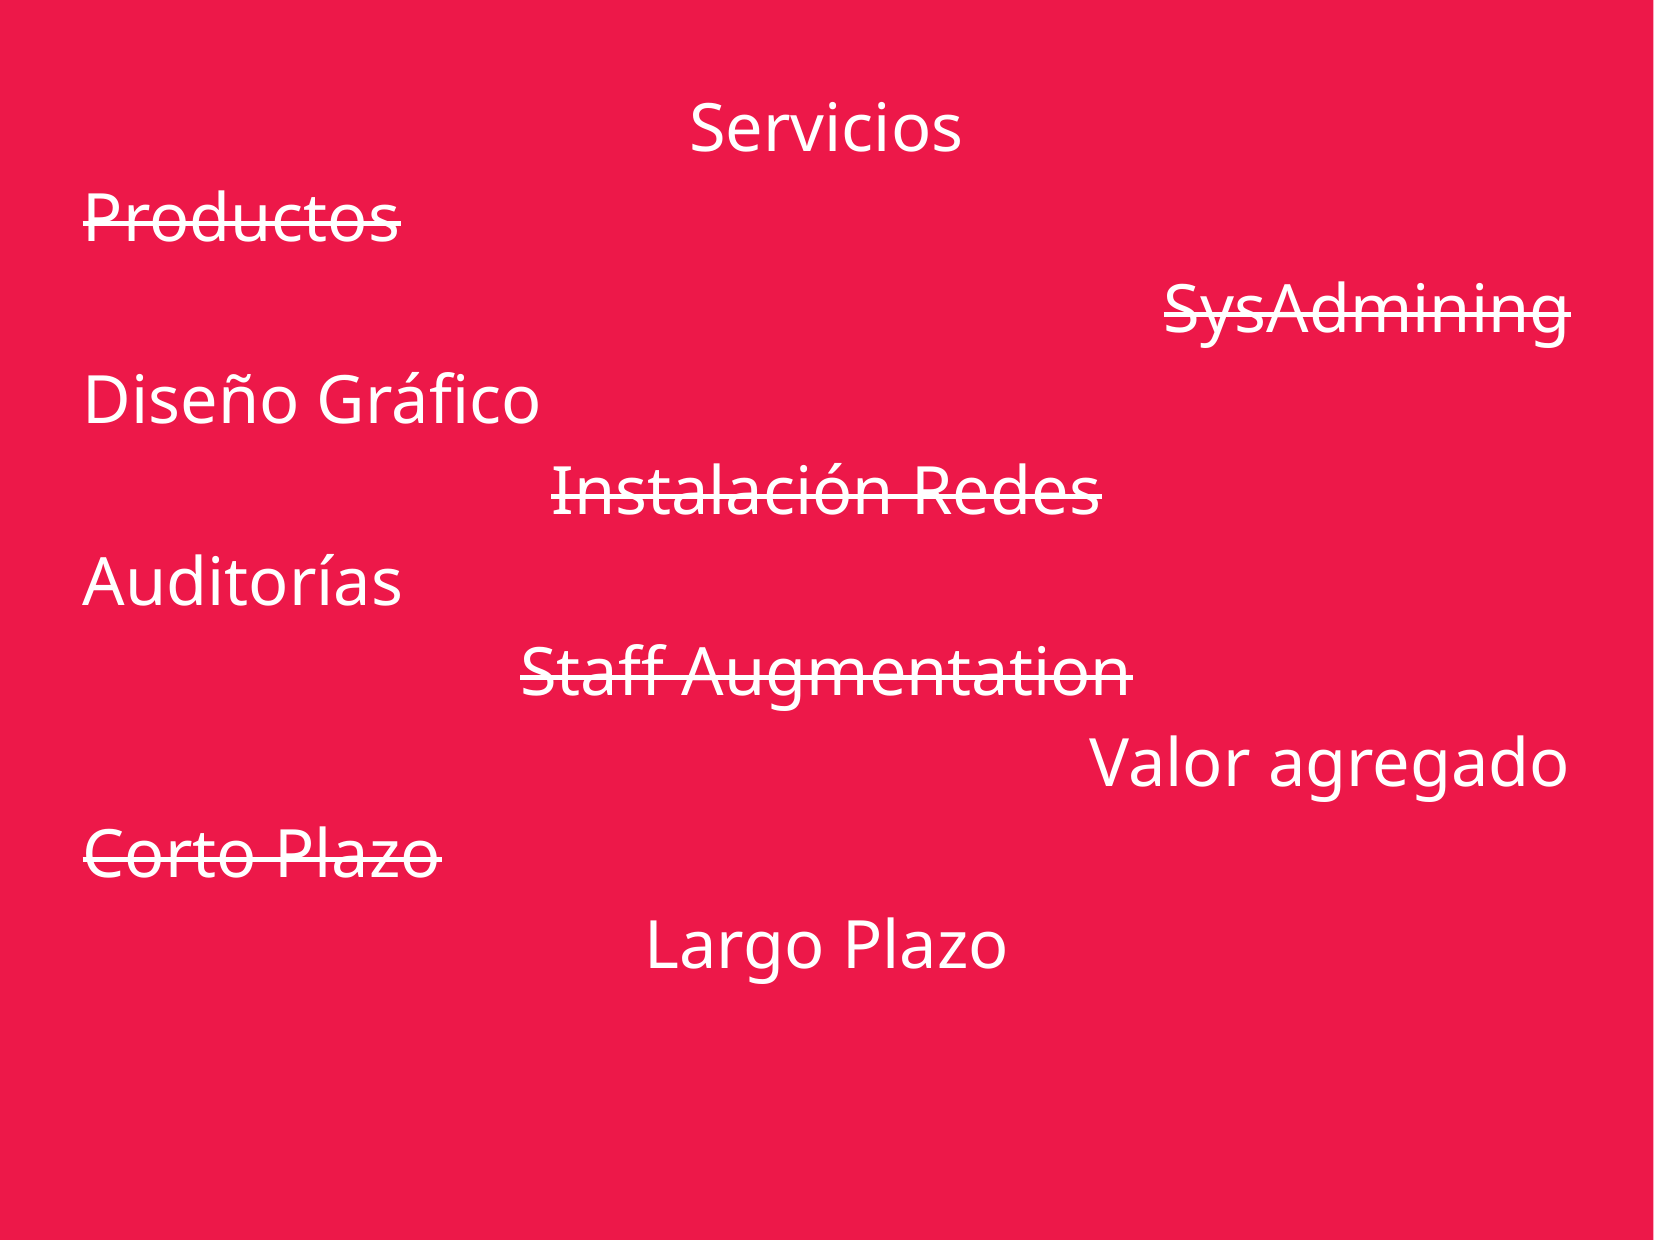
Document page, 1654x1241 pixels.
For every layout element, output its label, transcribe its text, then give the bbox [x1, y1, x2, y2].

subtitle Servicios Productos SysAdmining Diseño Gráfico Instalación Redes Auditorías Staff Augmentation Valor agregado Corto Plazo Largo Plazo [82, 56, 1571, 1102]
